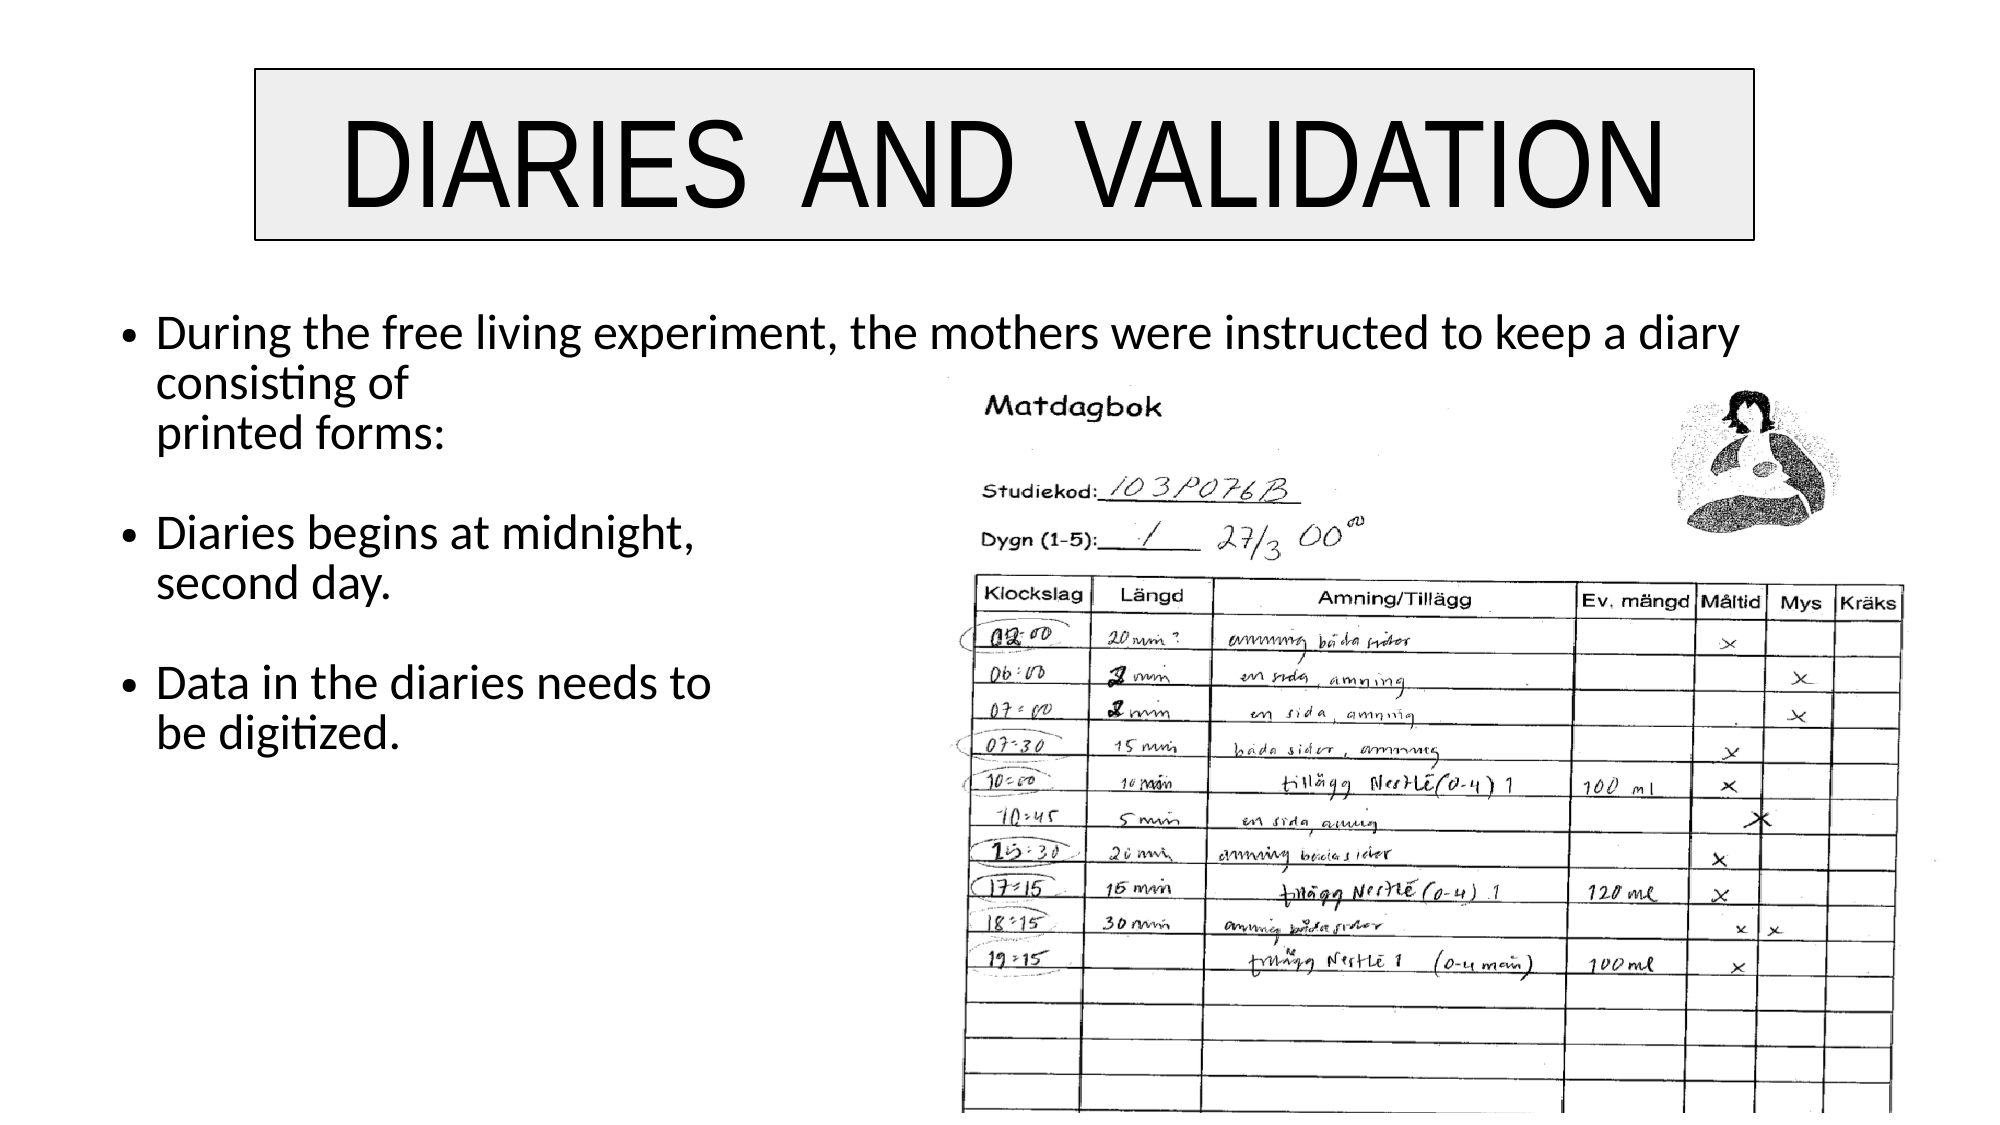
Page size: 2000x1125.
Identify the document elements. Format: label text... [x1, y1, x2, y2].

text_box During the free living experiment, the mothers were instructed to keep a diary consisting of printed forms: Diaries begins at midnight, second day. Data in the diaries needs to be digitized. [34, 304, 1936, 1010]
text_box DIARIES AND VALIDATION [254, 69, 1755, 240]
picture [917, 374, 1938, 1113]
